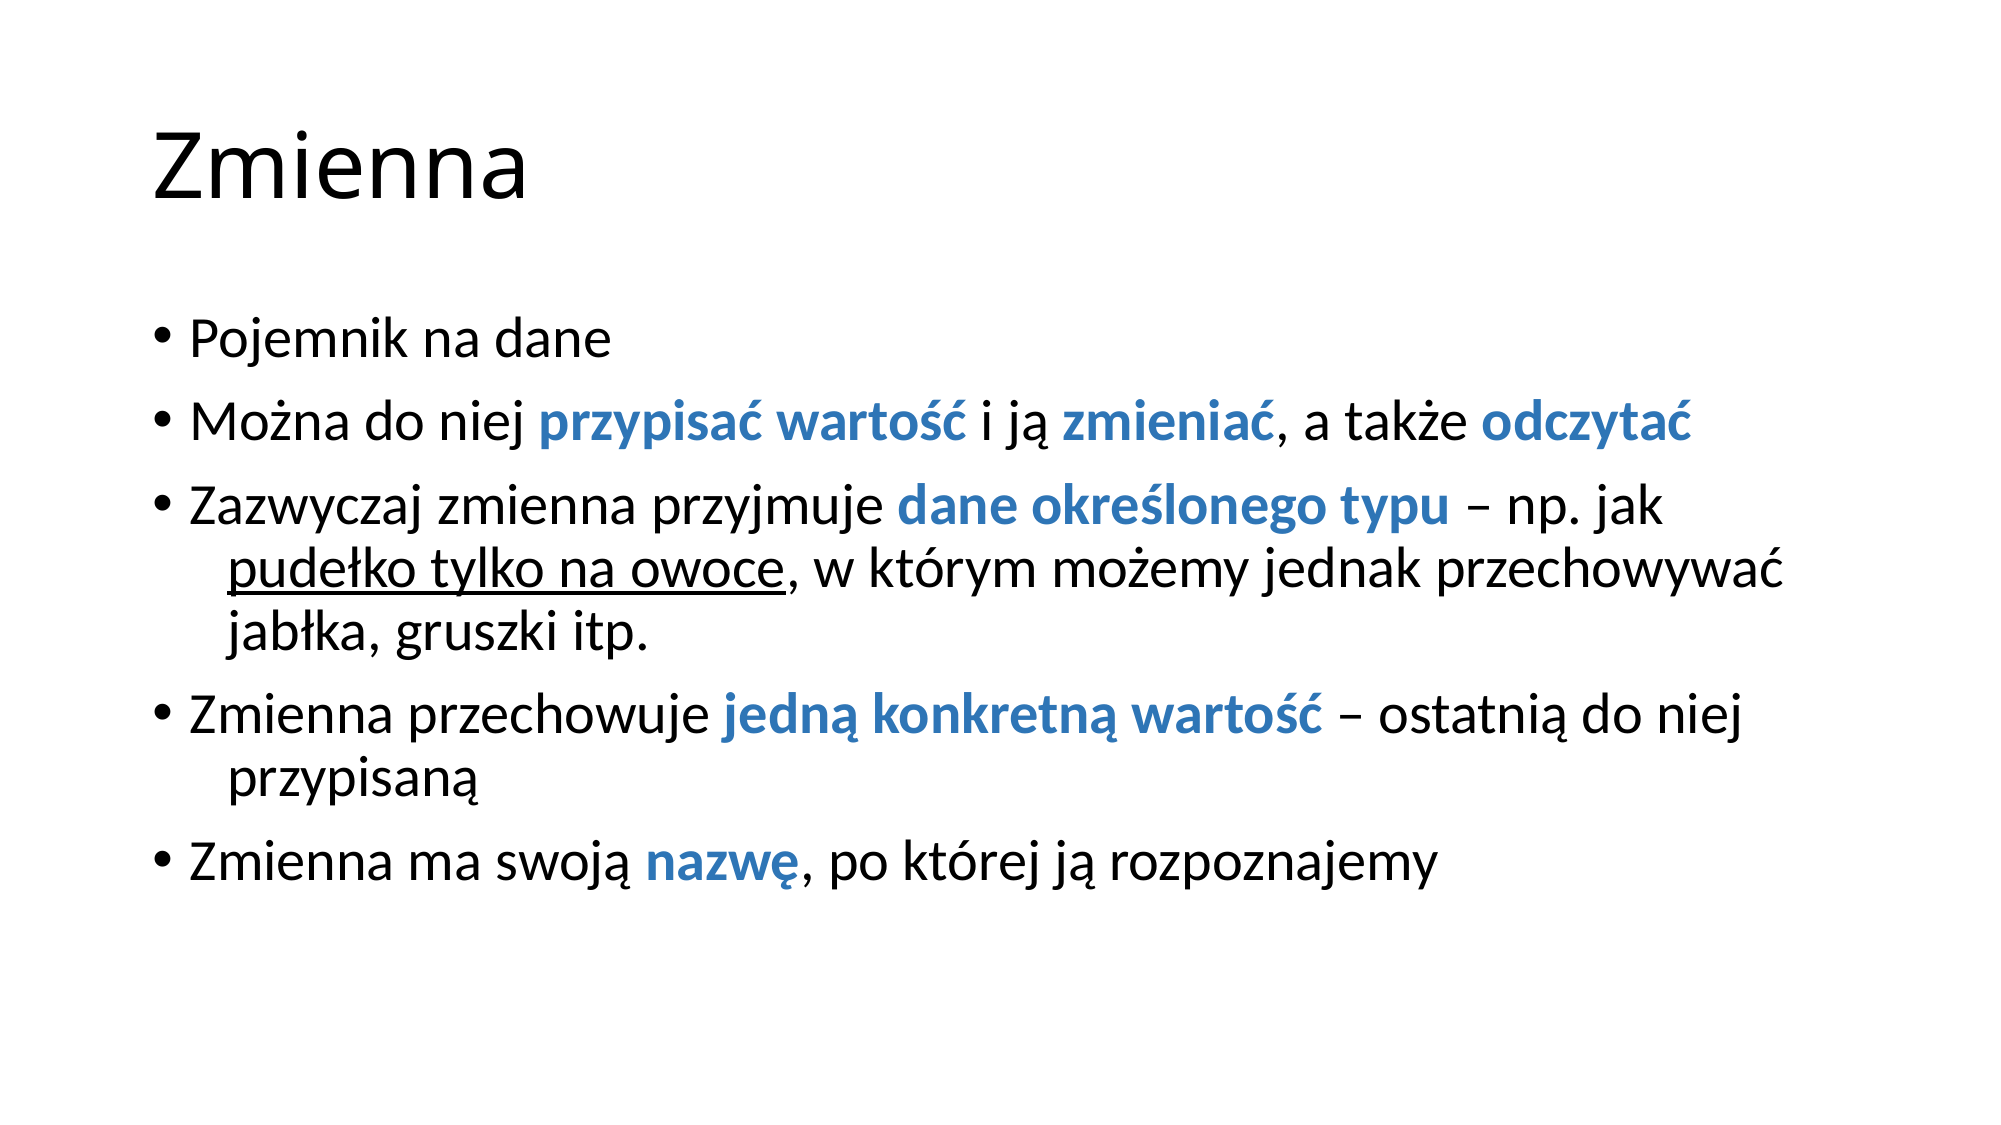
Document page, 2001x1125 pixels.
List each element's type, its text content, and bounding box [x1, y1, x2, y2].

list Pojemnik na dane Można do niej przypisać wartość i ją zmieniać, a także odczytać Zazwyczaj zmienna przyjmuje dane określonego typu – np. jak pudełko tylko na owoce, w którym możemy jednak przechowywać jabłka, gruszki itp. Zmienna przechowuje jedną konkretną wartość – ostatnią do niej przypisaną Zmienna ma swoją nazwę, po której ją rozpoznajemy [137, 299, 1863, 1014]
title Zmienna [137, 59, 1863, 278]
